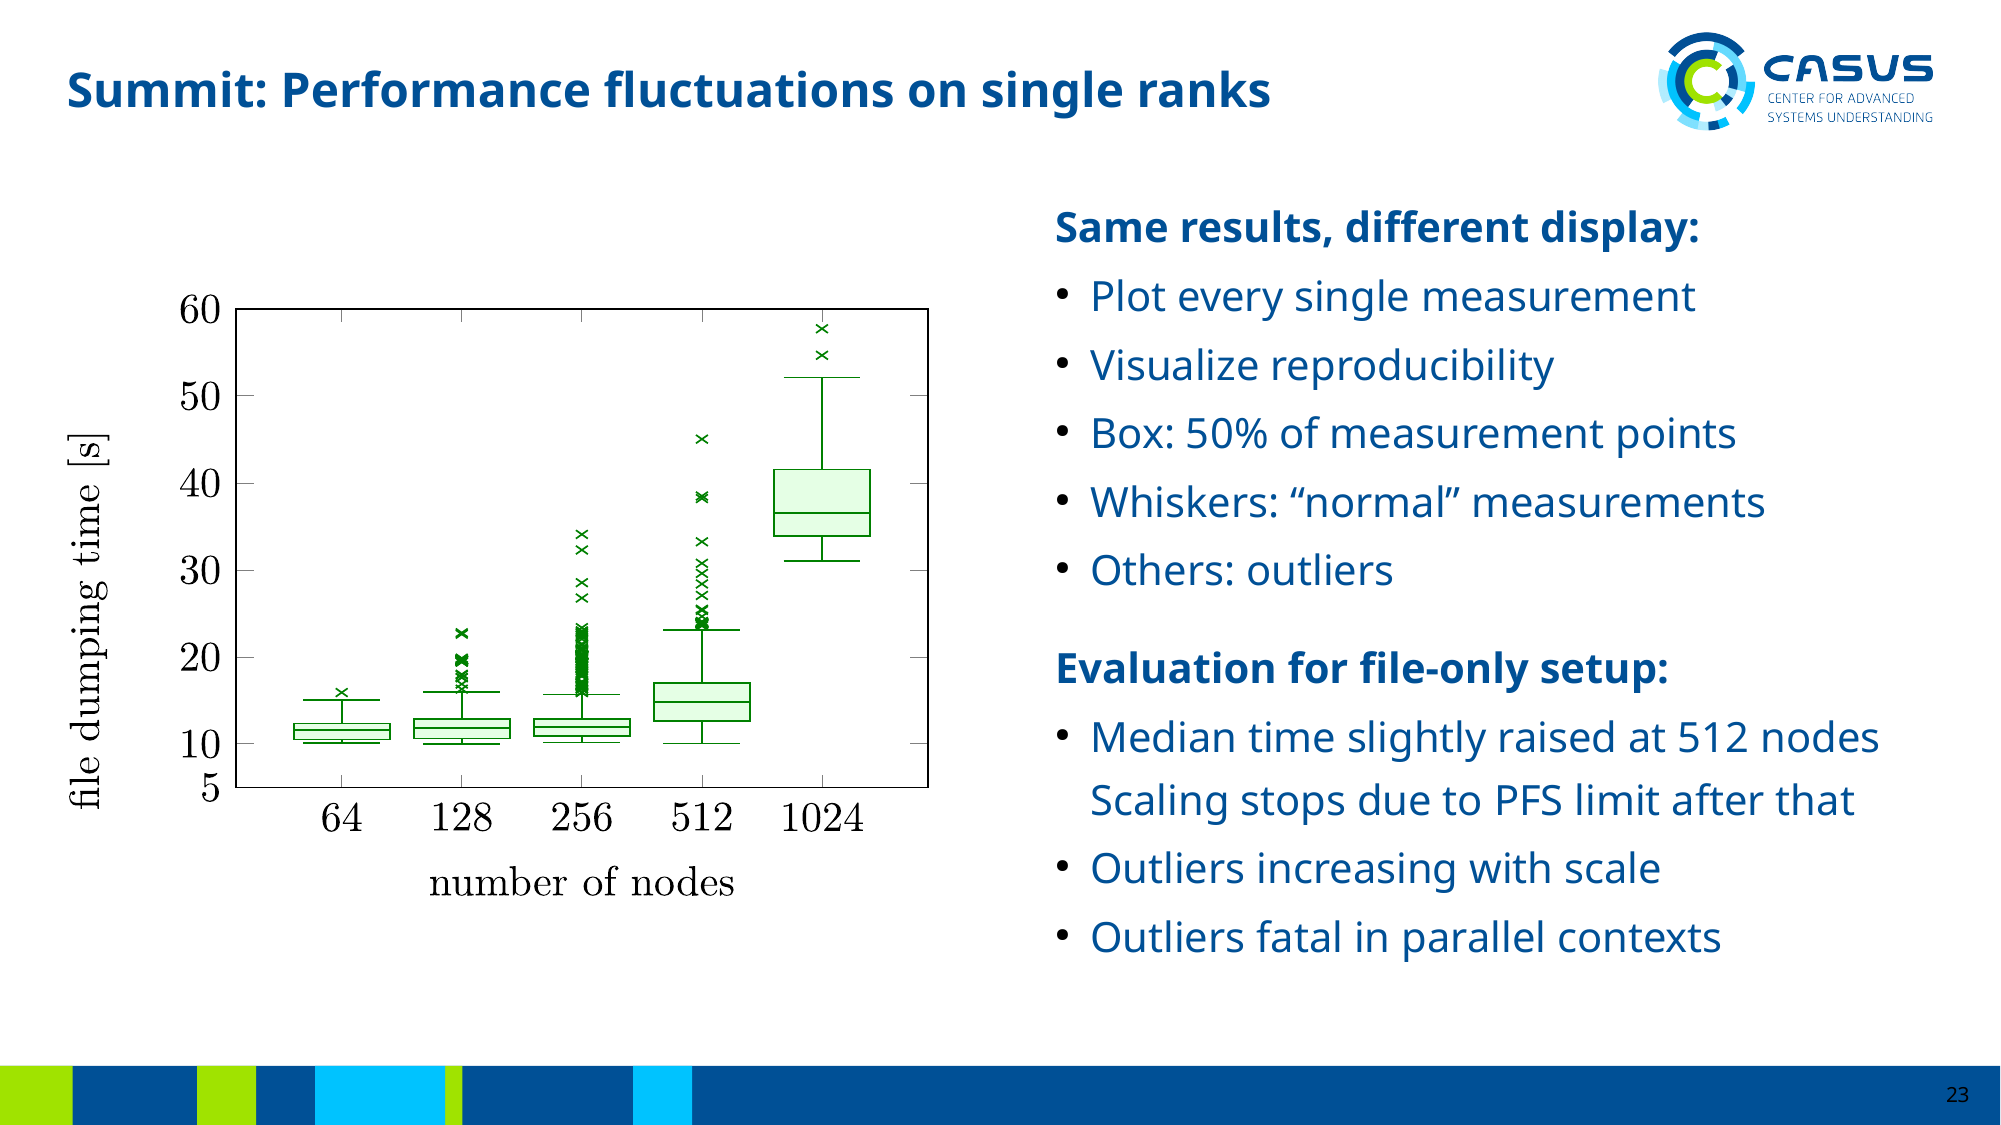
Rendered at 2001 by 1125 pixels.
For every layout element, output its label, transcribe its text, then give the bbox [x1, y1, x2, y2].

list Same results, different display: Plot every single measurement Visualize reproducibility Box: 50% of measurement points Whiskers: “normal” measurements Others: outliers Evaluation for file-only setup: Median time slightly raised at 512 nodes Scaling stops due to PFS limit after that Outliers increasing with scale Outliers fatal in parallel contexts [996, 192, 1902, 1016]
picture [0, 185, 1309, 1009]
picture [1658, 32, 1933, 131]
title Summit: Performance fluctuations on single ranks [66, 54, 1621, 123]
